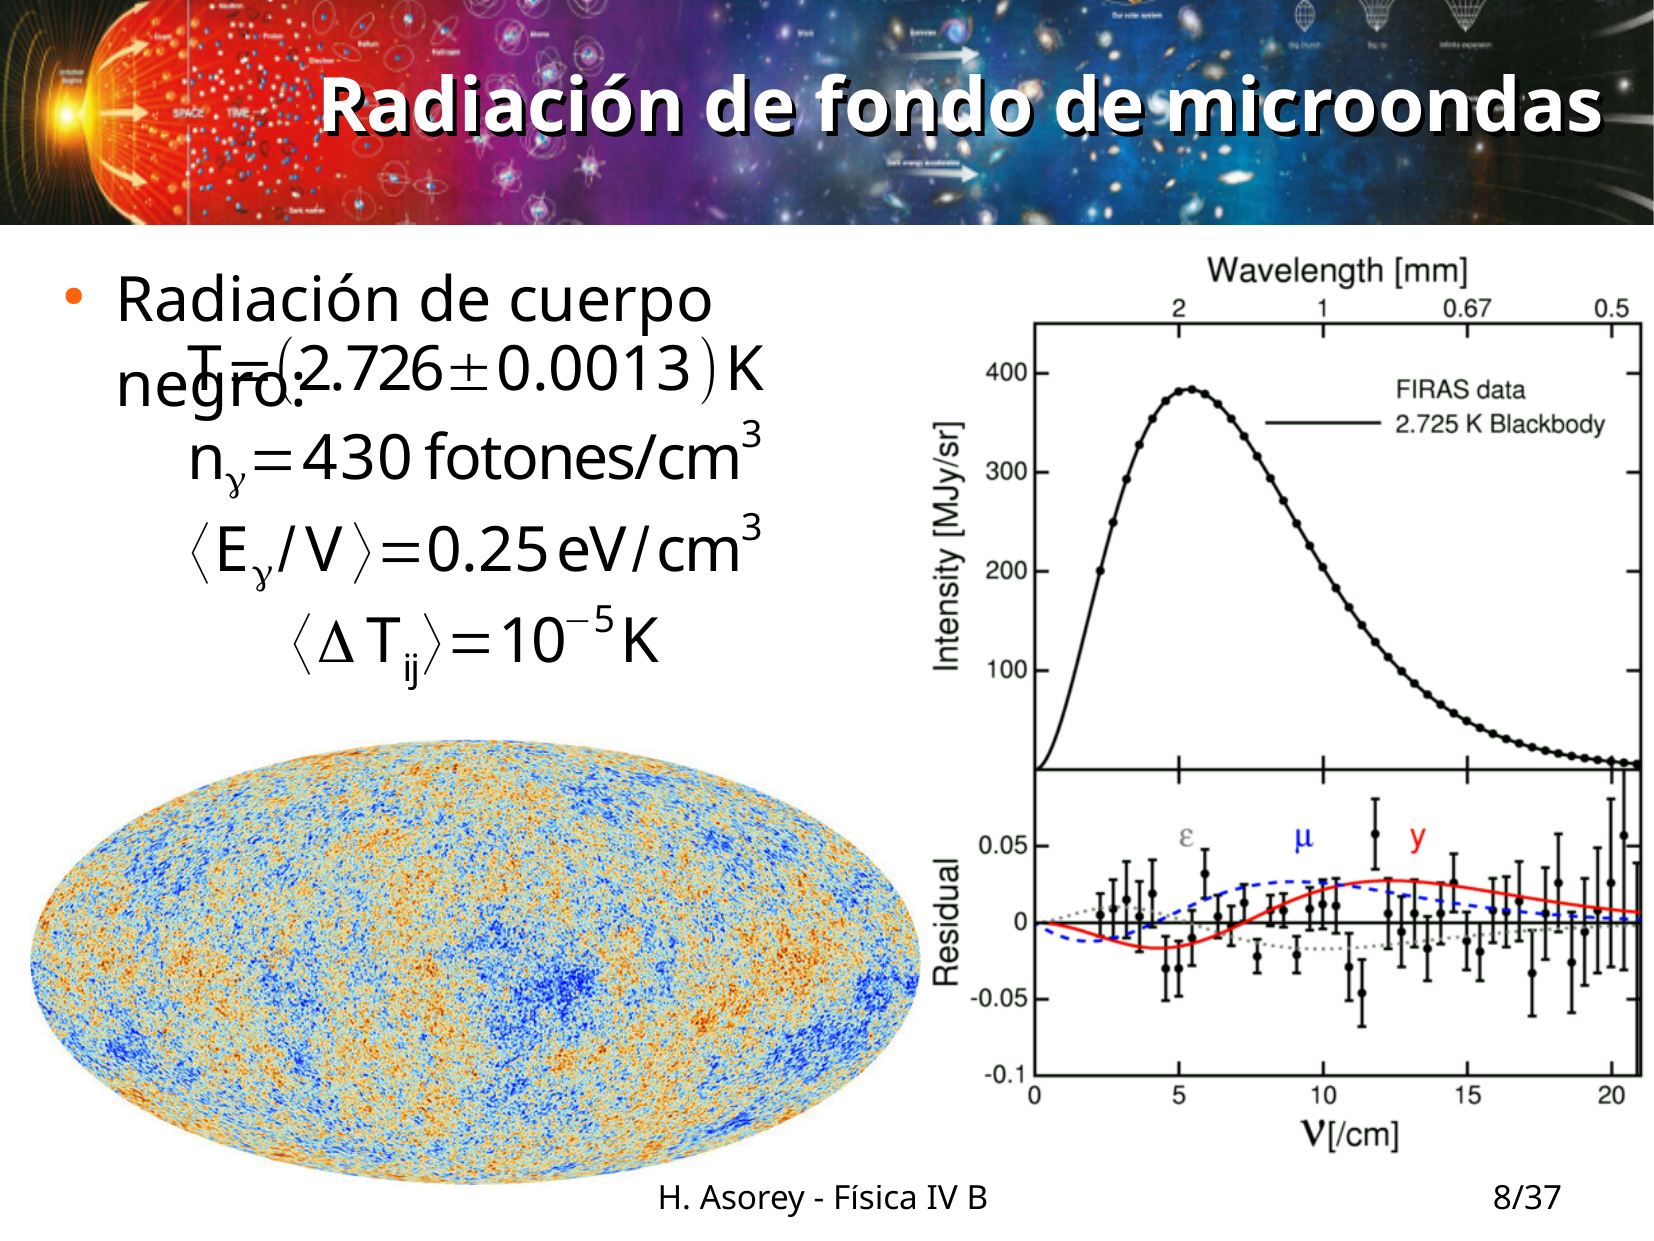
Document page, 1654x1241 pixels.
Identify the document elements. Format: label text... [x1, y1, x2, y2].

list Radiación de cuerpo negro: [45, 255, 868, 739]
picture [0, 0, 1654, 225]
picture [30, 739, 921, 1185]
picture [930, 254, 1645, 1156]
title Radiación de fondo de microondas [45, 15, 1606, 191]
chart [180, 330, 770, 691]
